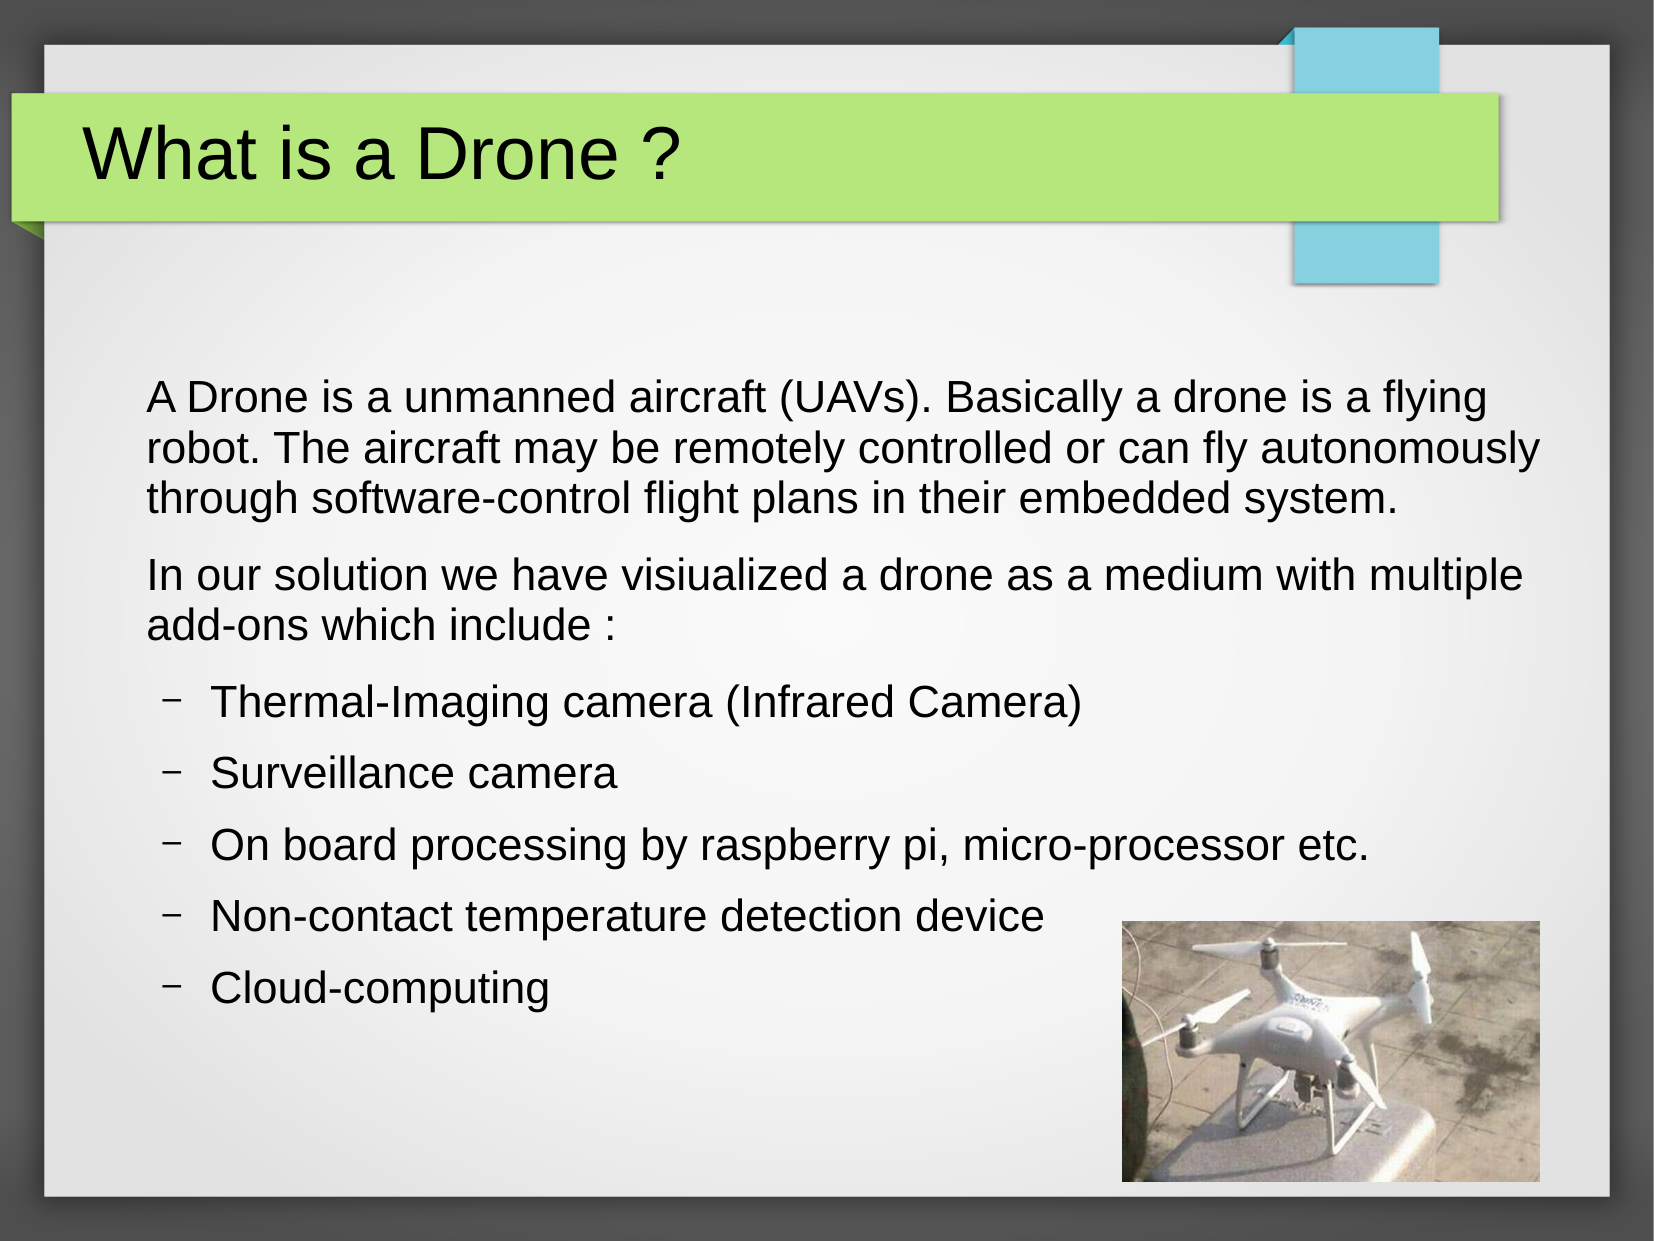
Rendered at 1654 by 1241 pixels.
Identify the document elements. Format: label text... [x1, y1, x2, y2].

list A Drone is a unmanned aircraft (UAVs). Basically a drone is a flying robot. The aircraft may be remotely controlled or can fly autonomously through software-control flight plans in their embedded system. In our solution we have visiualized a drone as a medium with multiple add-ons which include : Thermal-Imaging camera (Infrared Camera) Surveillance camera On board processing by raspberry pi, micro-processor etc. Non-contact temperature detection device Cloud-computing [82, 295, 1571, 1015]
title What is a Drone ? [82, 94, 1264, 213]
picture [0, 0, 1654, 1241]
